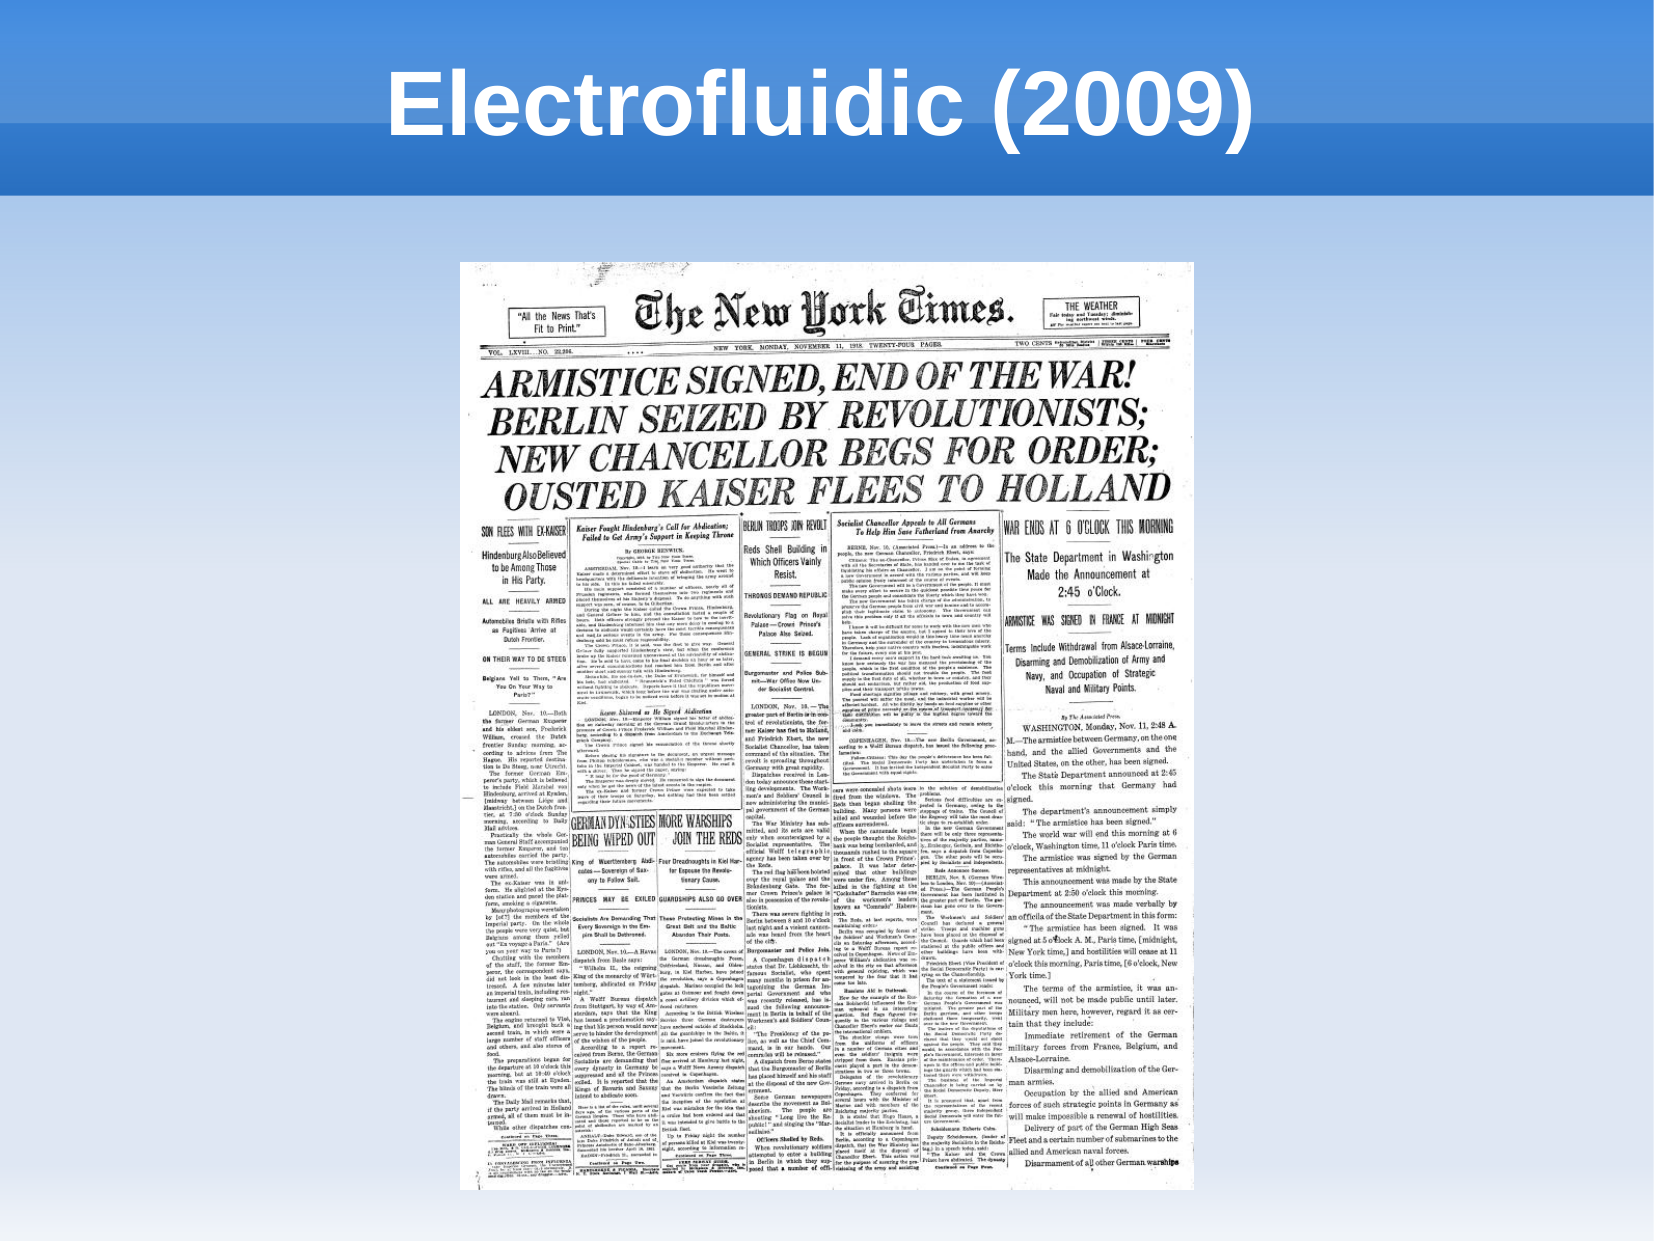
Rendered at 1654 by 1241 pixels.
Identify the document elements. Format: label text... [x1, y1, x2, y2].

picture [0, 0, 1654, 1241]
title Electrofluidic (2009) [76, 7, 1565, 200]
